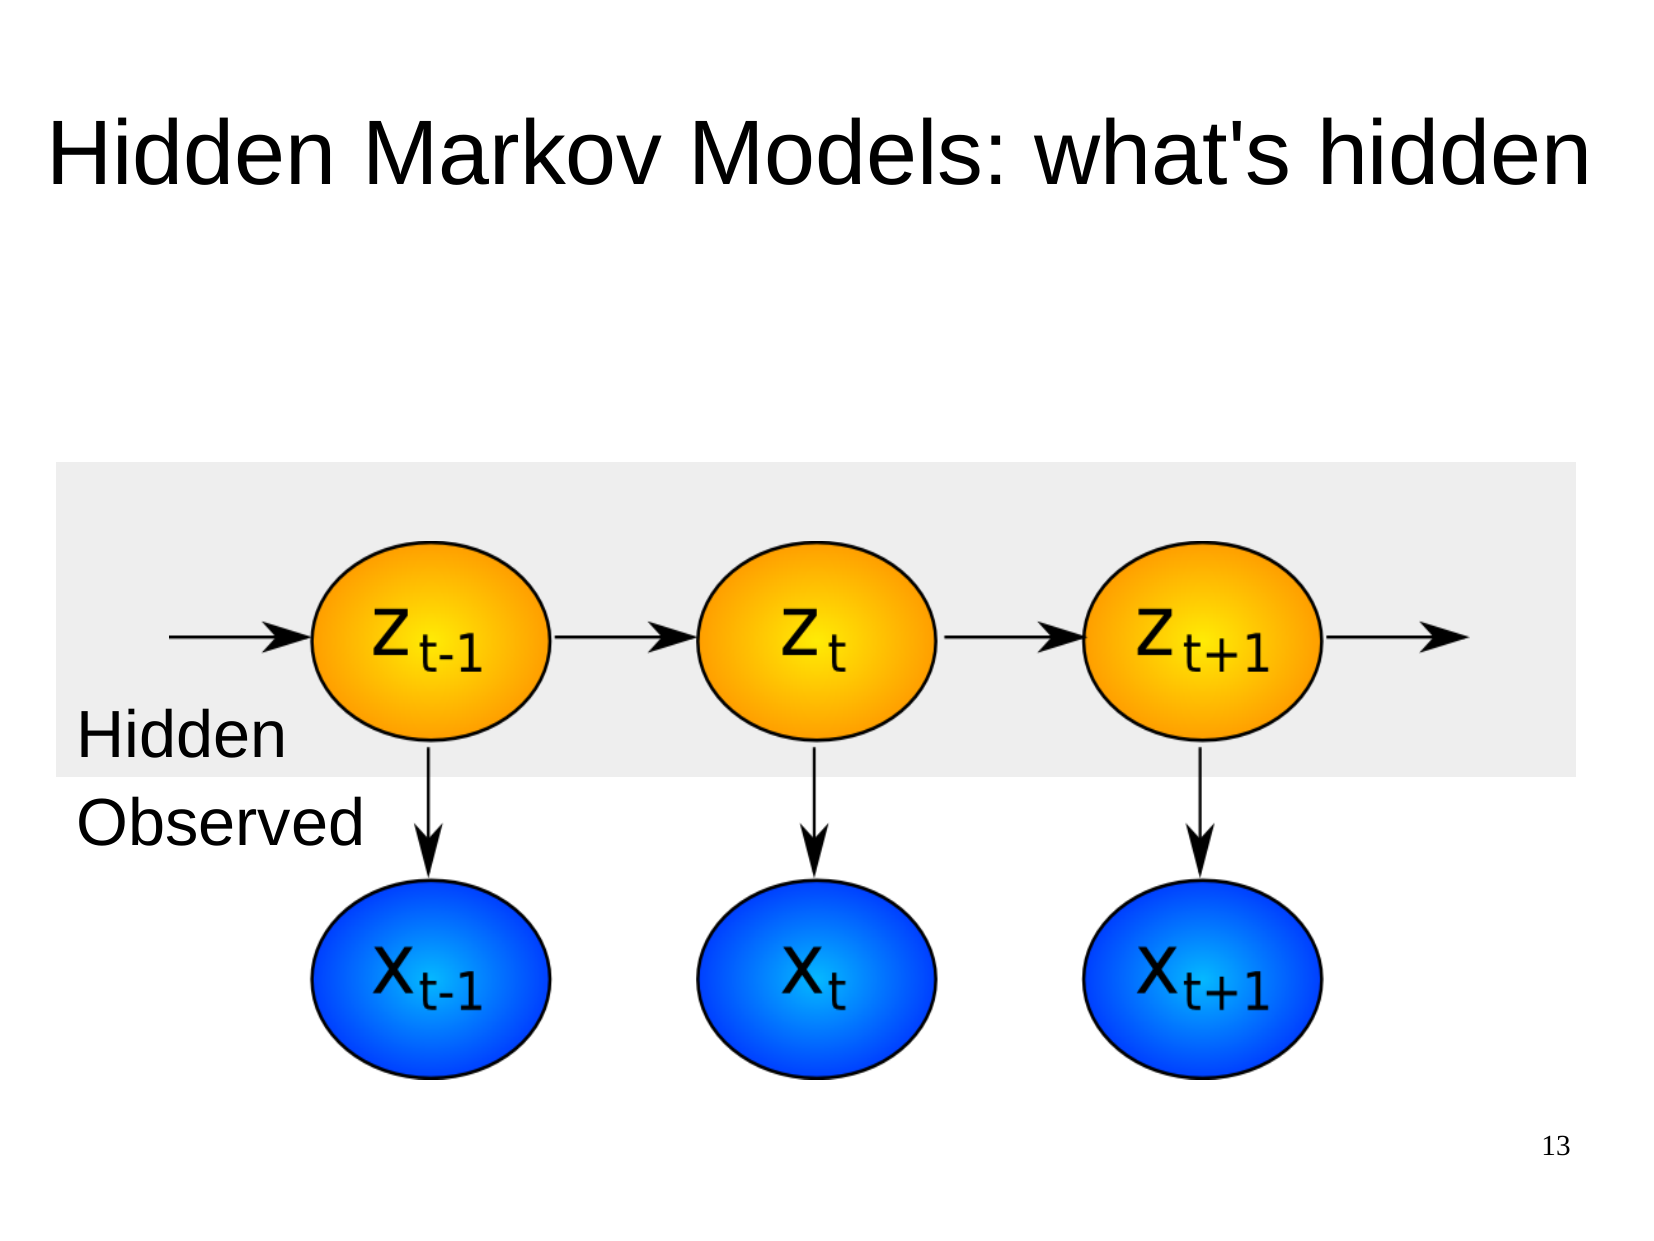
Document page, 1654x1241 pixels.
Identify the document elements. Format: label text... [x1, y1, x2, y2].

picture [169, 541, 1470, 1080]
title Hidden Markov Models: what's hidden [4, 49, 1636, 257]
text_box [55, 461, 1577, 778]
text_box Observed [61, 777, 545, 882]
text_box Hidden [61, 689, 545, 777]
